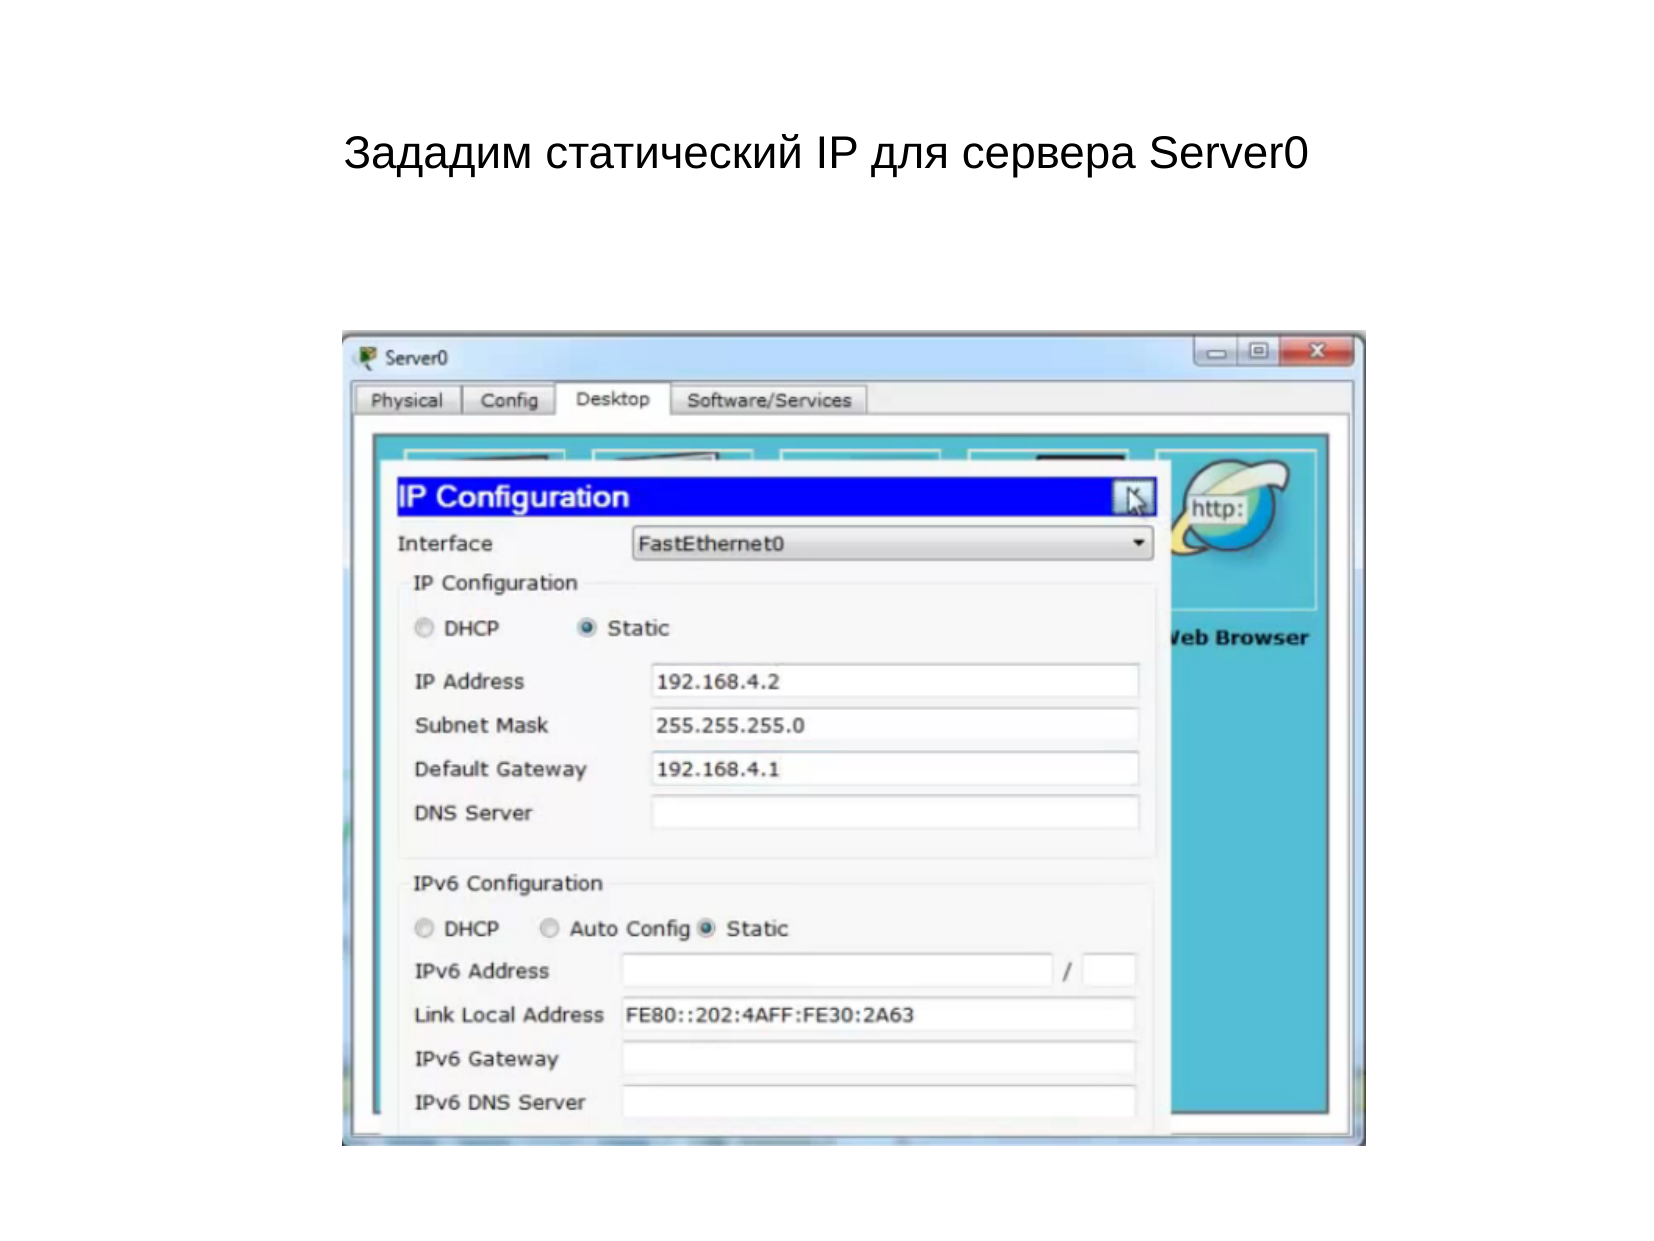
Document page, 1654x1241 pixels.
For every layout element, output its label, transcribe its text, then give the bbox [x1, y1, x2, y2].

title Зададим статический IP для сервера Server0 [82, 49, 1571, 257]
picture [342, 330, 1366, 1146]
